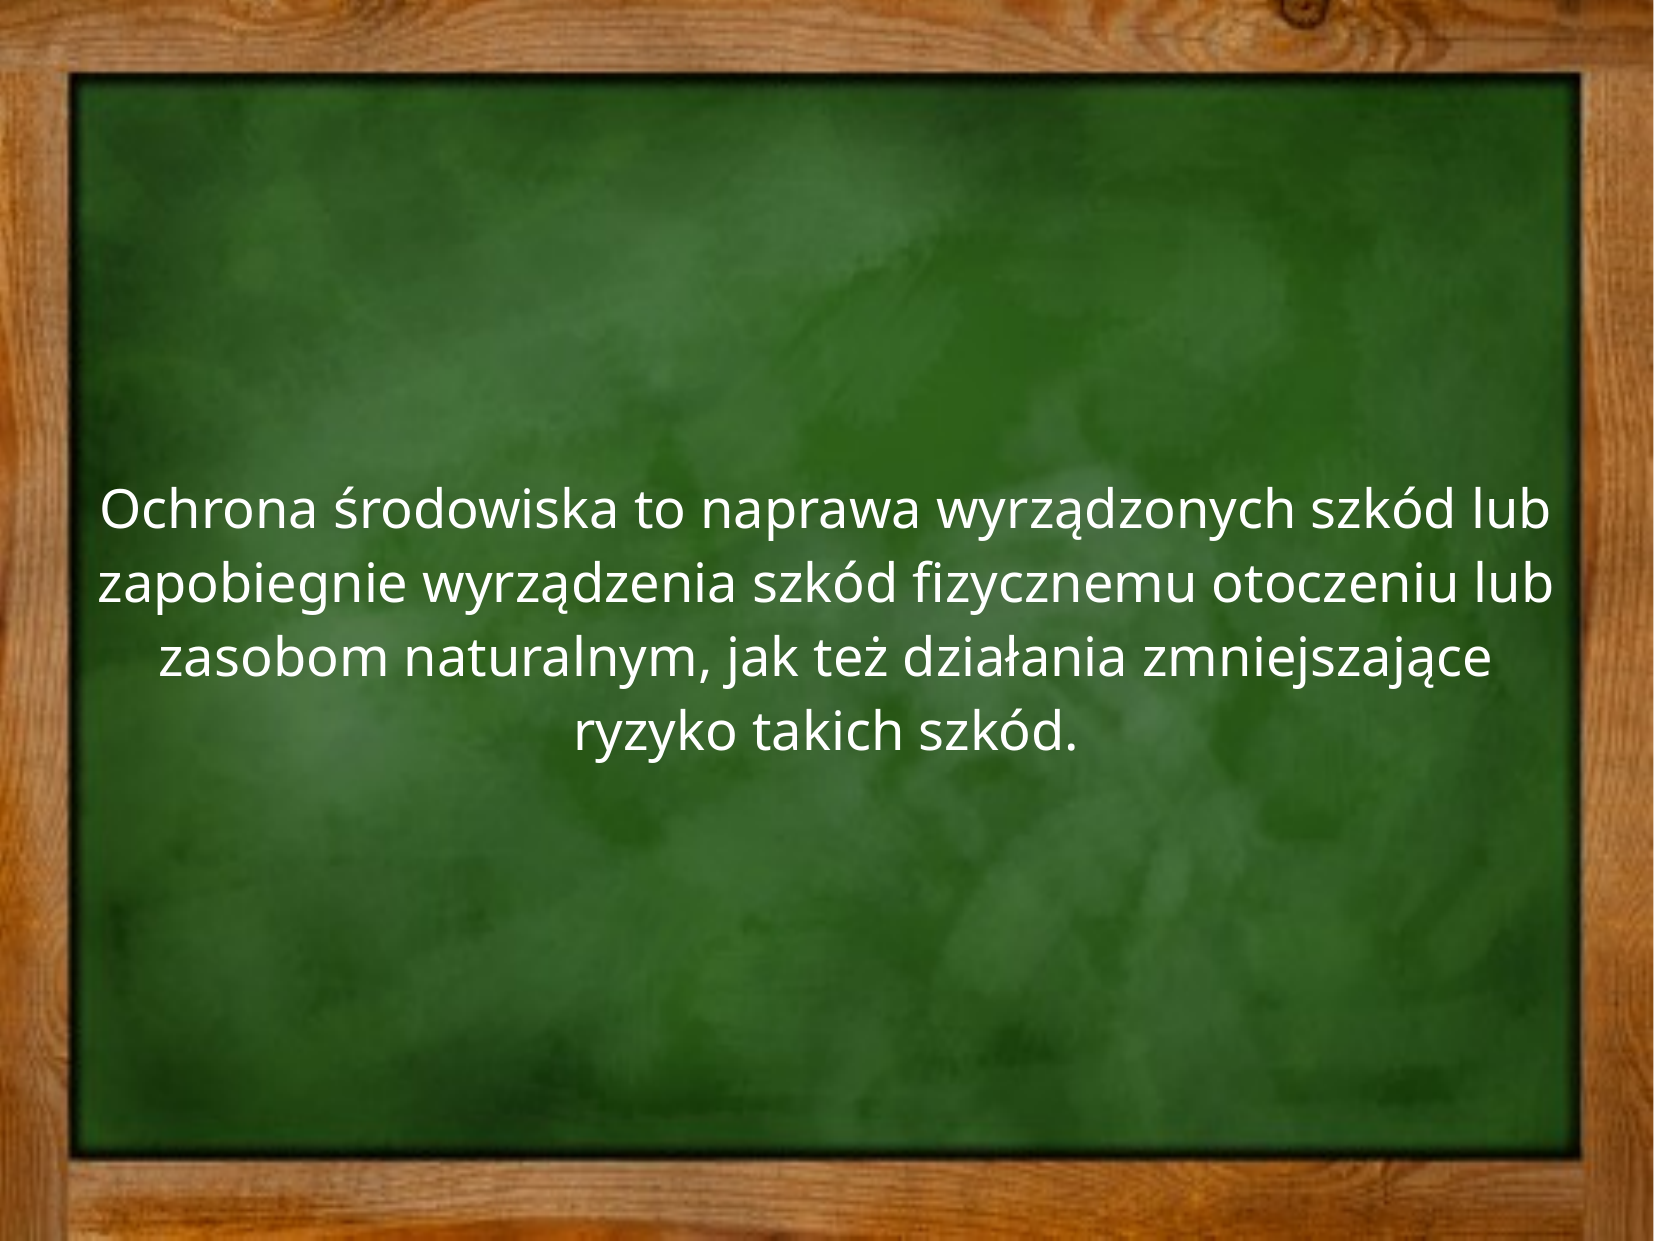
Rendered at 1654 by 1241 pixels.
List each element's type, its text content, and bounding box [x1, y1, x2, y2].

subtitle Ochrona środowiska to naprawa wyrządzonych szkód lub zapobiegnie wyrządzenia szkód fizycznemu otoczeniu lub zasobom naturalnym, jak też działania zmniejszające ryzyko takich szkód. [82, 209, 1571, 1028]
picture [0, 0, 1654, 1241]
